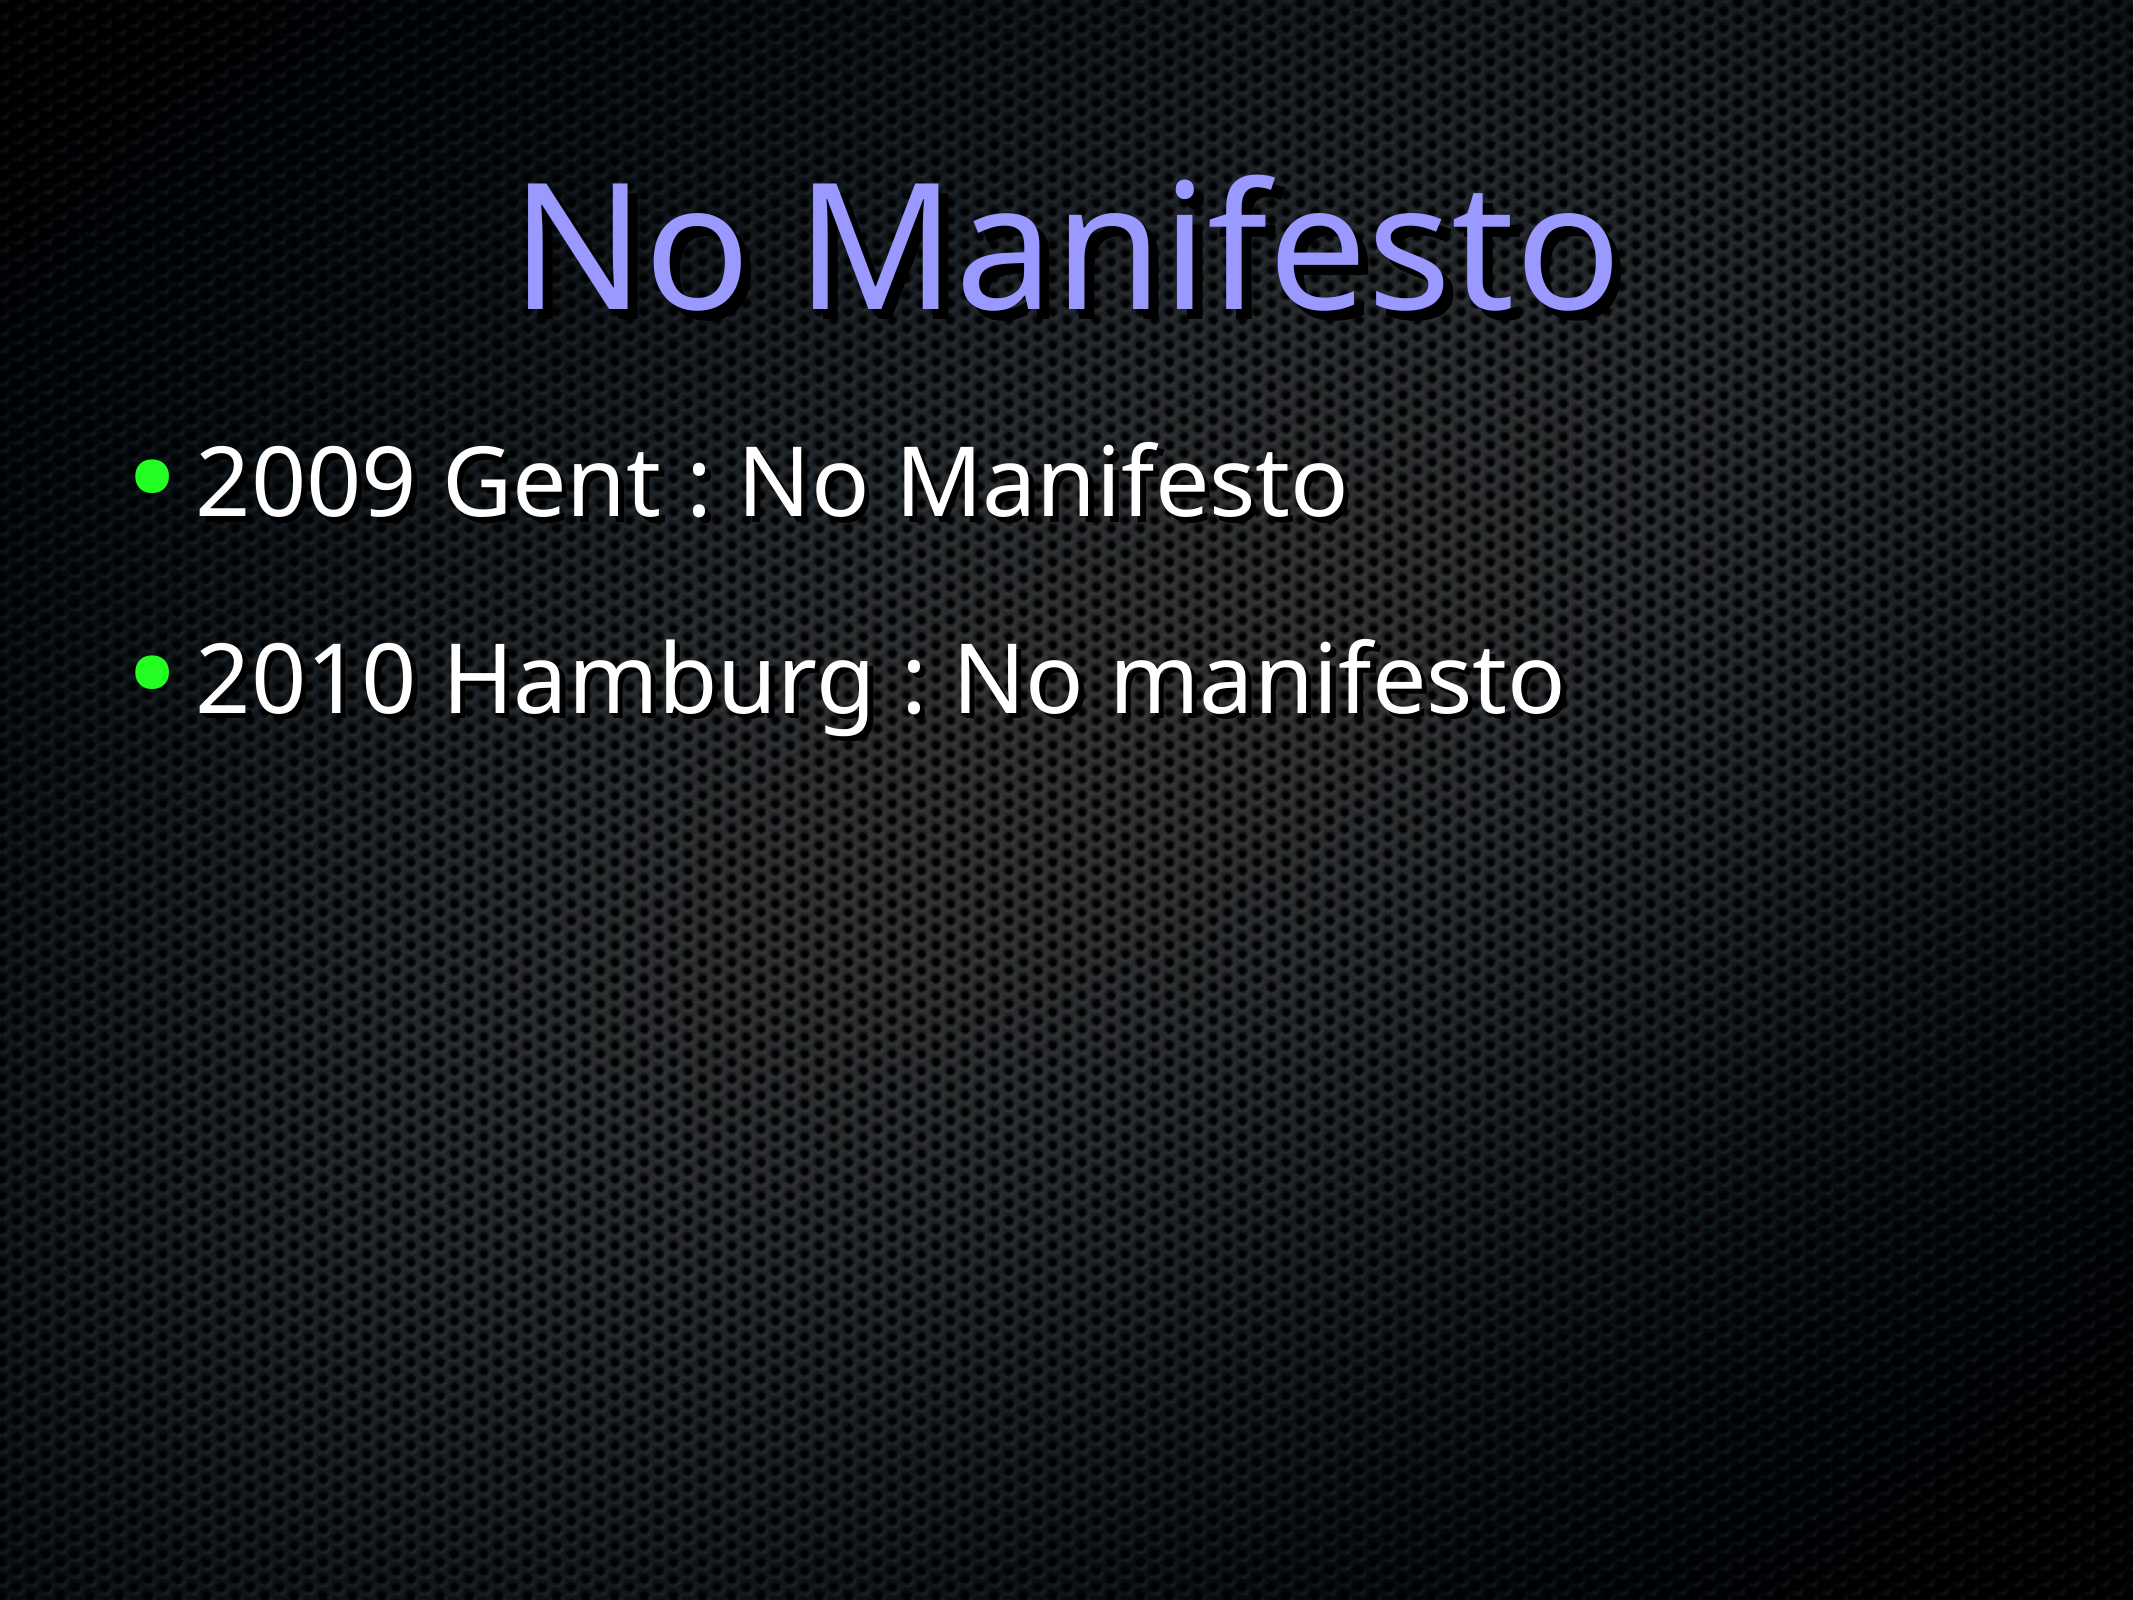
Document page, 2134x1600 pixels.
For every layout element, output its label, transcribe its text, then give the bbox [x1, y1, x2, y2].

picture [0, 0, 2134, 1600]
list 2009 Gent : No Manifesto 2010 Hamburg : No manifesto [129, 413, 2005, 1342]
title No Manifesto [129, 41, 2005, 413]
